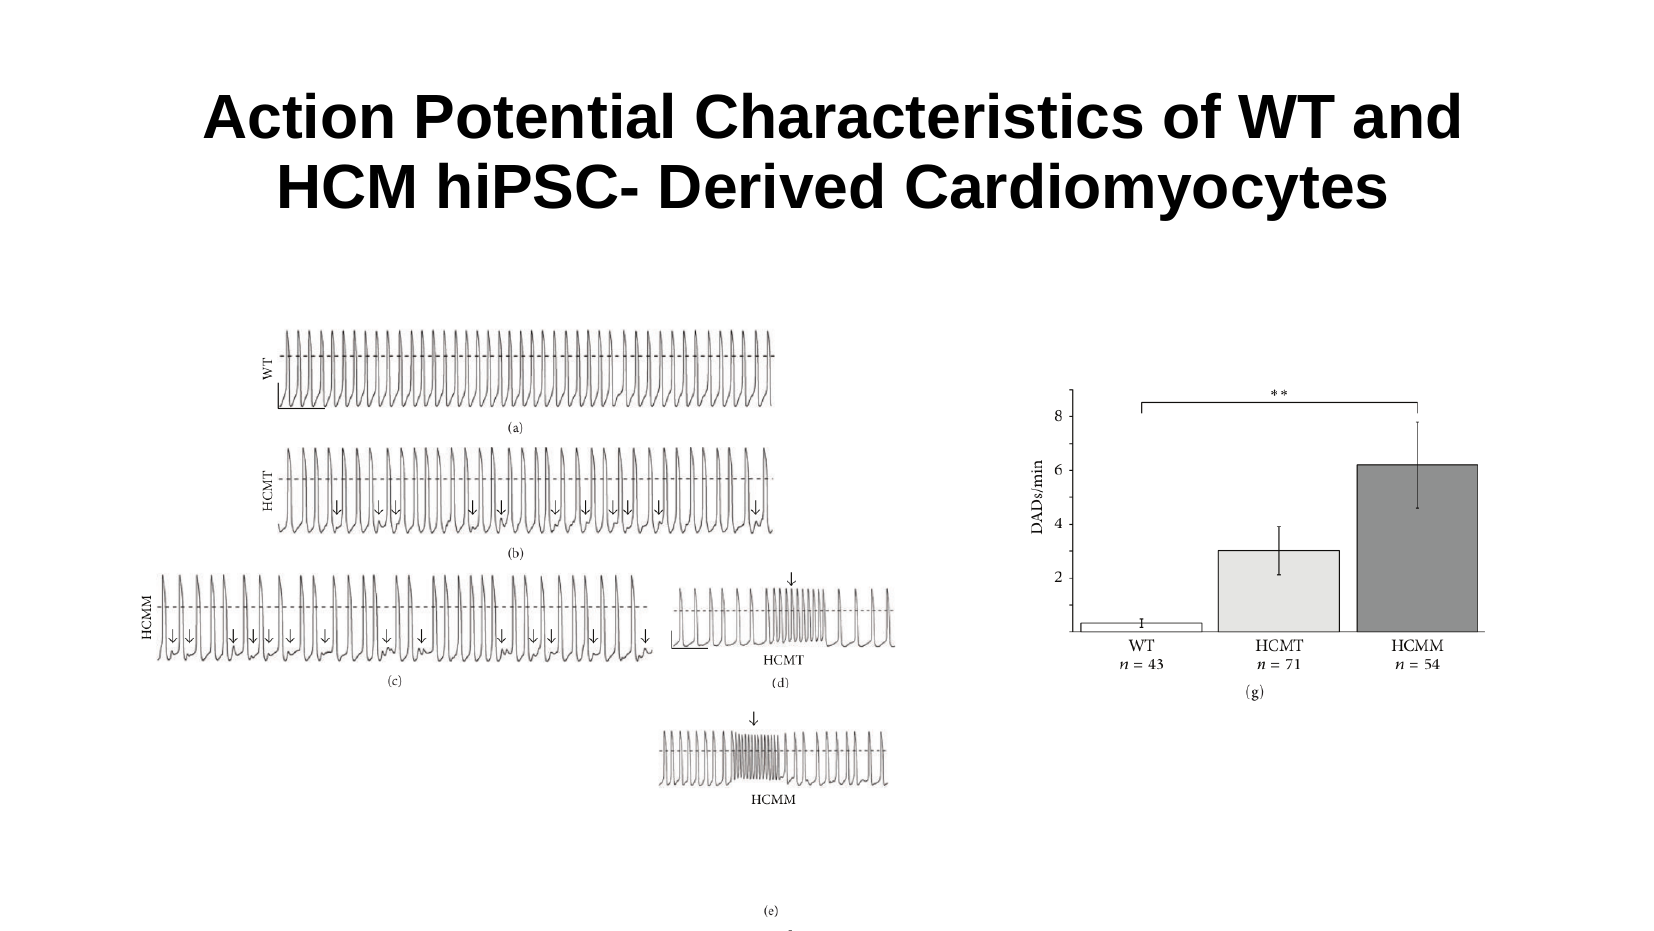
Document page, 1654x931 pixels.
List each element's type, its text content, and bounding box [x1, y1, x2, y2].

picture [637, 697, 907, 931]
picture [99, 299, 1525, 713]
text_box Action Potential Characteristics of WT and HCM hiPSC- Derived Cardiomyocytes [187, 75, 1576, 300]
